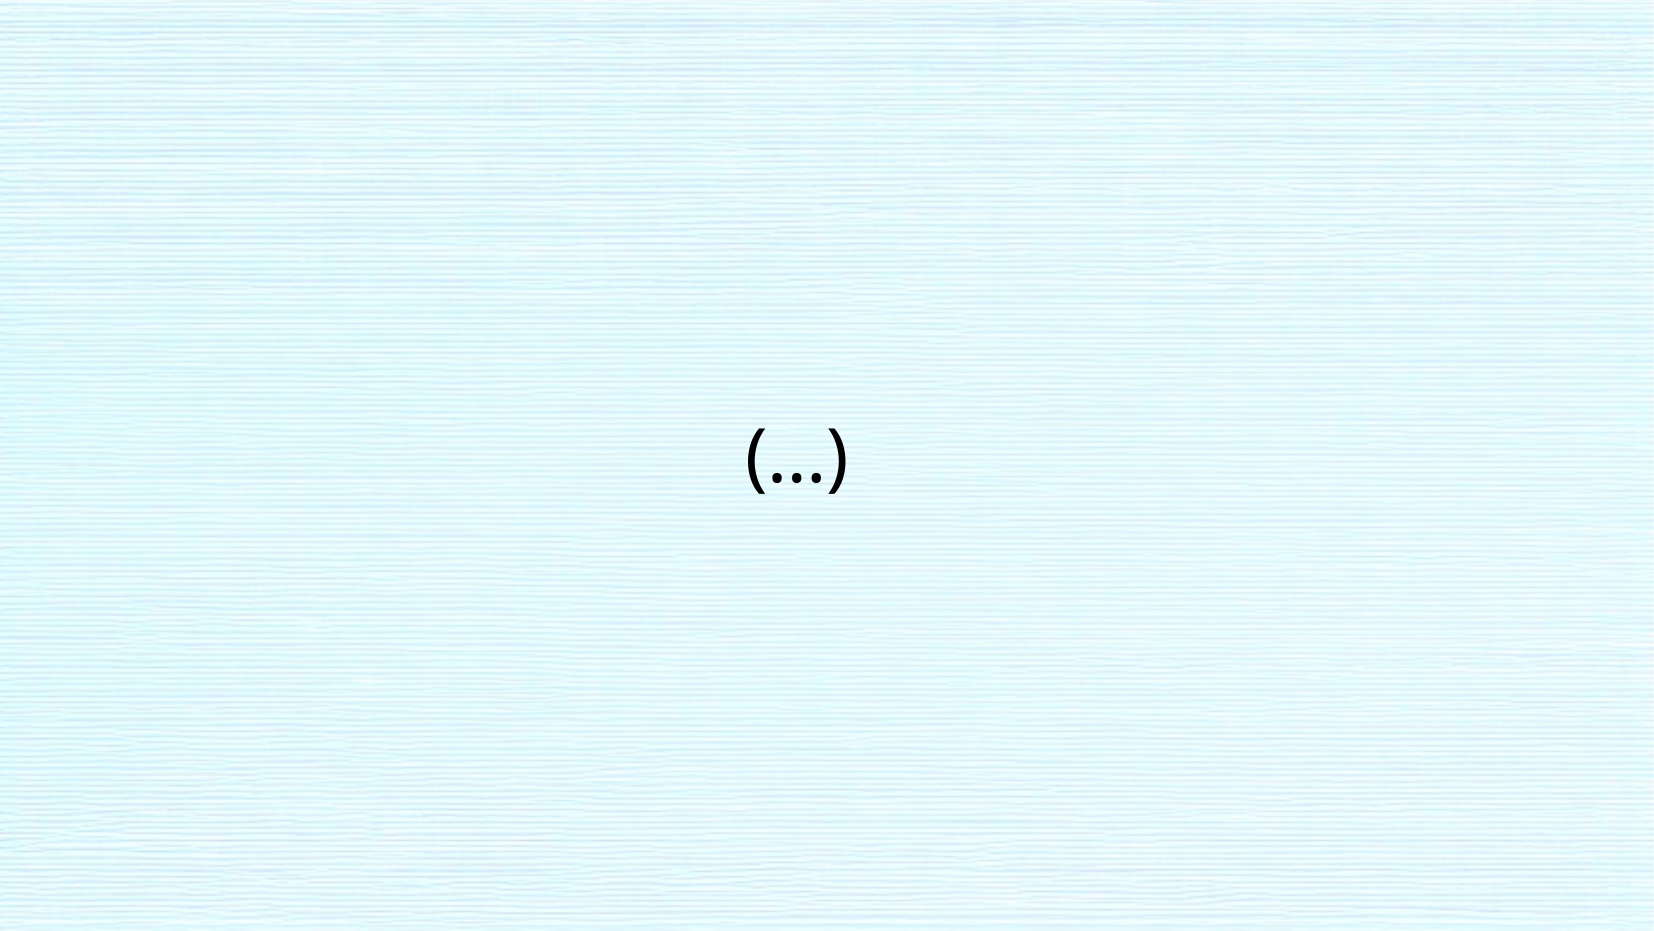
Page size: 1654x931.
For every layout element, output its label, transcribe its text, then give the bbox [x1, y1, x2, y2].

title (…) [413, 376, 1182, 532]
